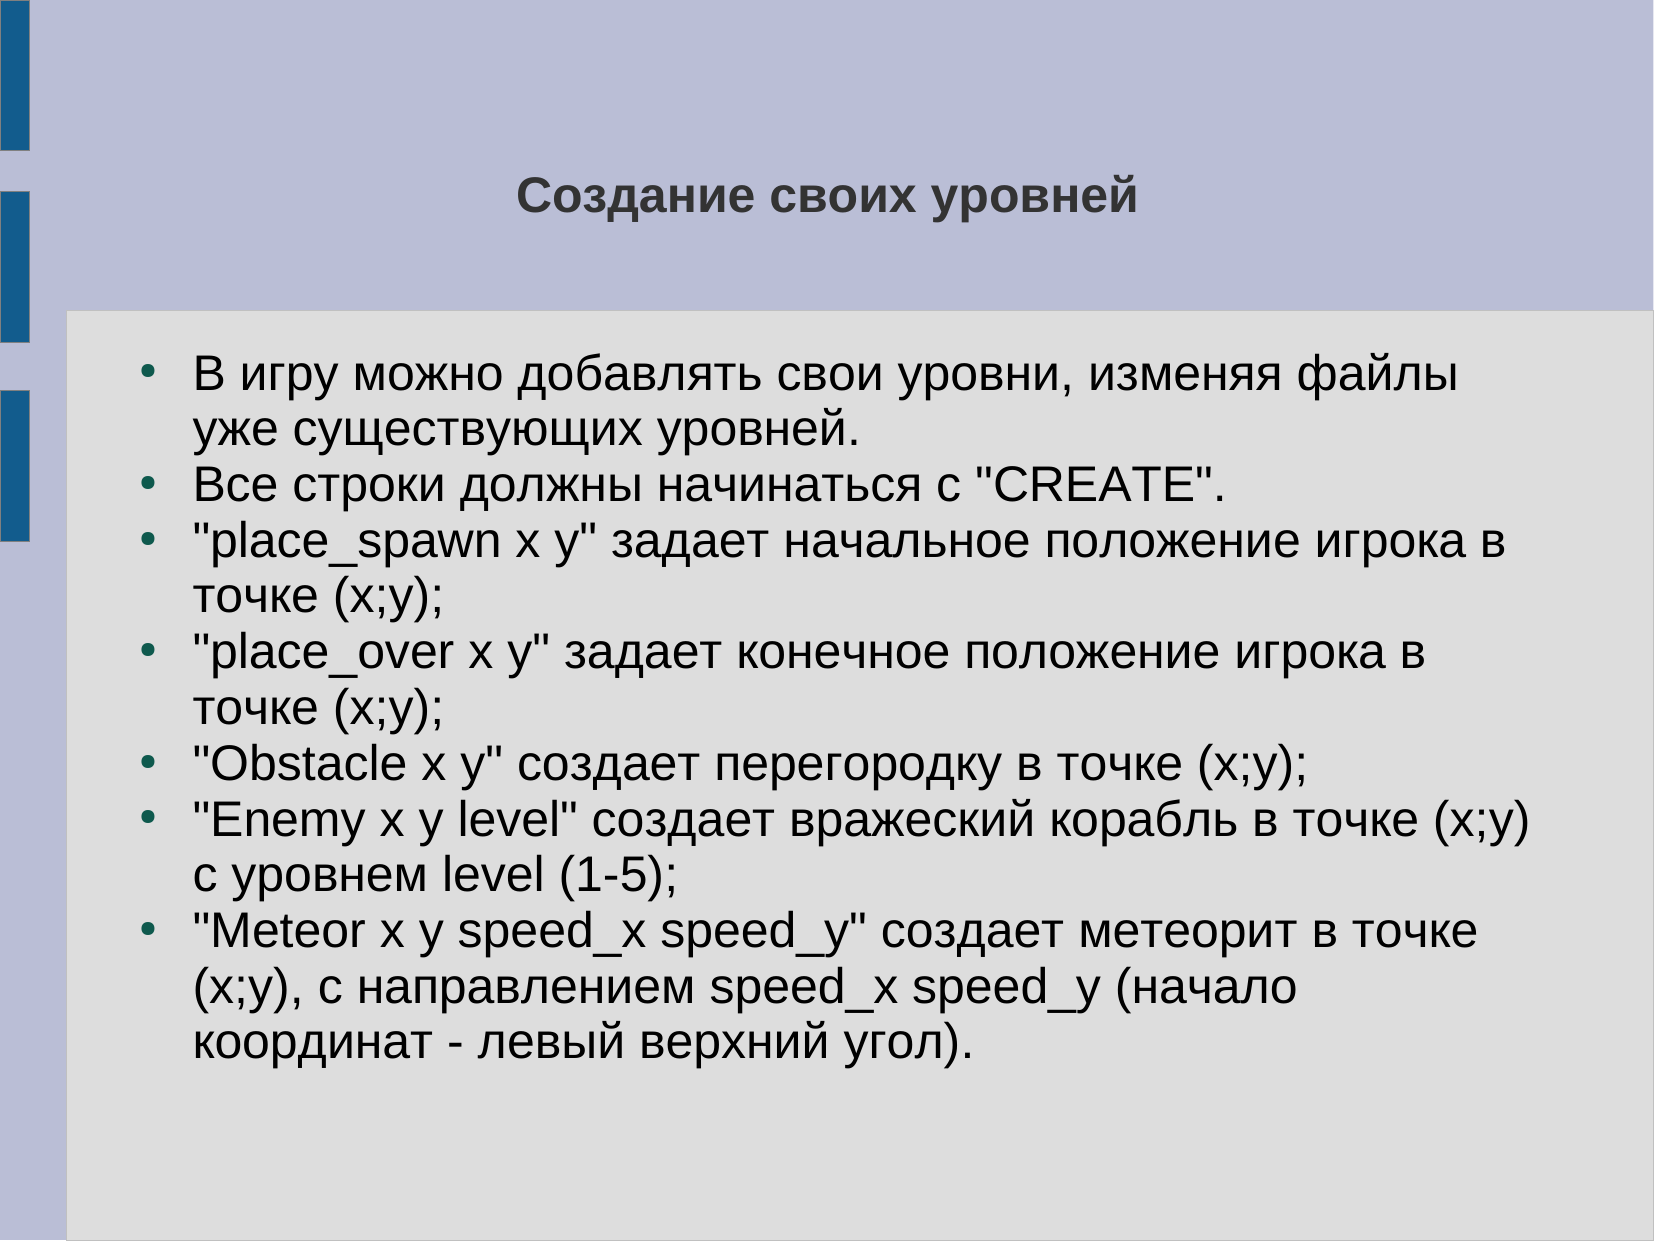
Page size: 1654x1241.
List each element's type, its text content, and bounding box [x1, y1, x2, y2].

title Создание своих уровней [121, 91, 1534, 299]
list В игру можно добавлять свои уровни, изменяя файлы уже существующих уровней. Все строки должны начинаться с "CREATE". "place_spawn x y" задает начальное положение игрока в точке (x;y); "place_over x y" задает конечное положение игрока в точке (x;y); "Obstacle x y" создает перегородку в точке (x;y); "Enemy x y level" создает вражеский корабль в точке (x;y) с уровнем level (1-5); "Meteor x y speed_x speed_y" создает метеорит в точке (x;y), с направлением speed_x speed_y (начало координат - левый верхний угол). [121, 344, 1534, 1127]
